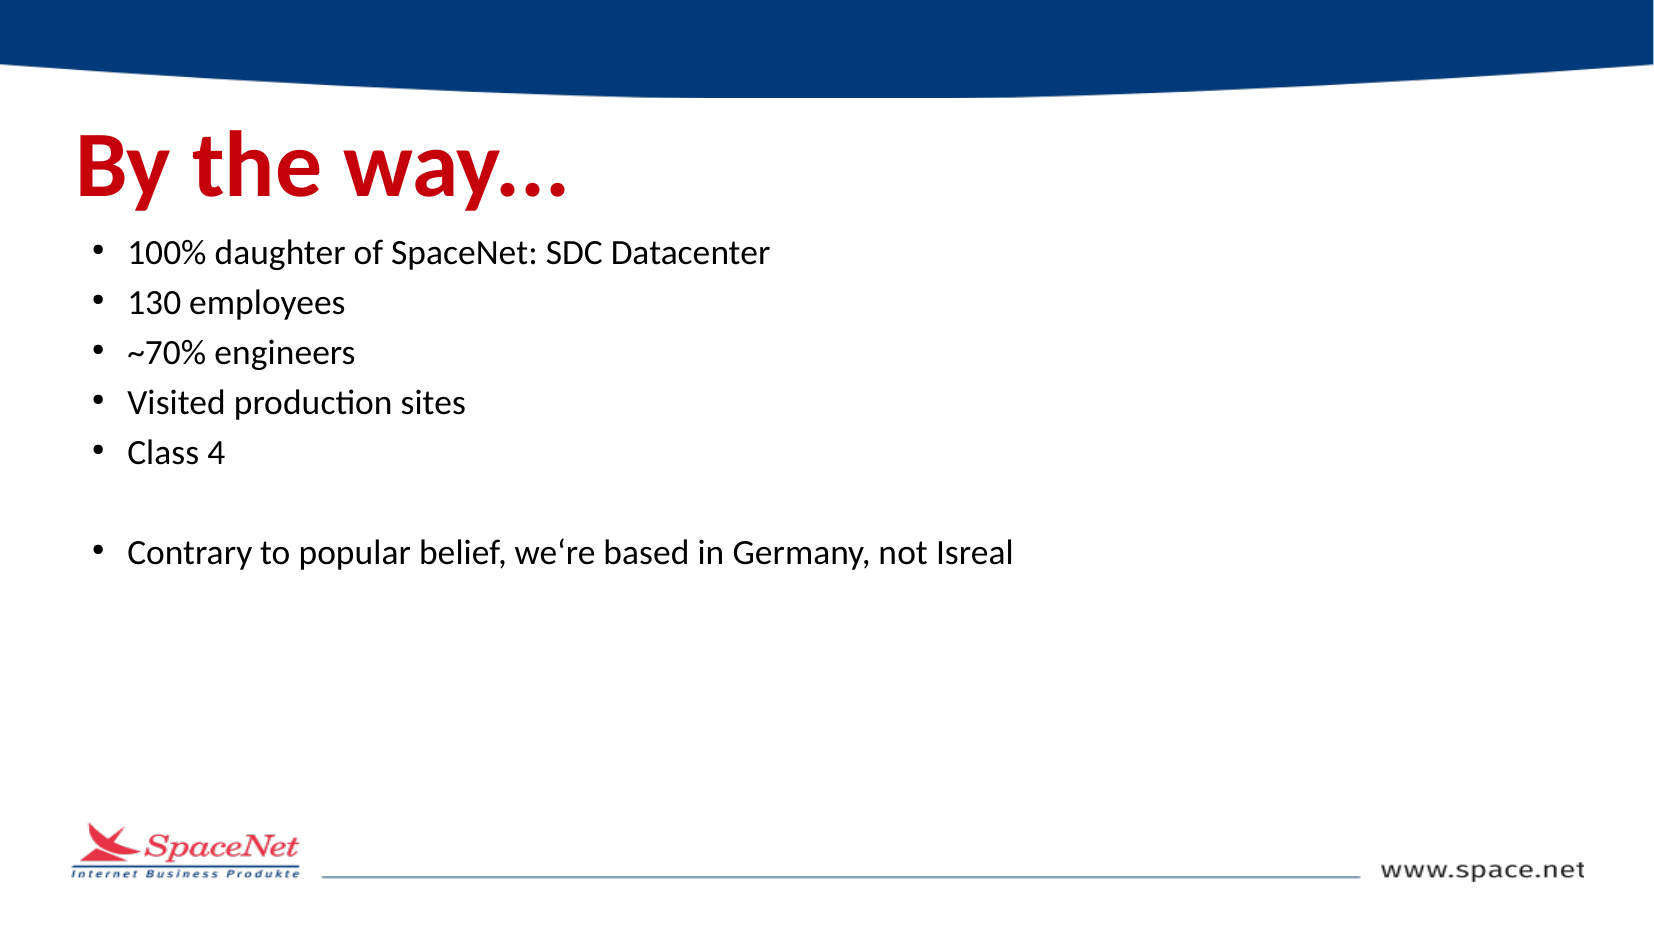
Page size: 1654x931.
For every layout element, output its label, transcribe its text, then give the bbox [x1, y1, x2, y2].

text_box 100% daughter of SpaceNet: SDC Datacenter 130 employees ~70% engineers Visited production sites Class 4 Contrary to popular belief, we‘re based in Germany, not Isreal [77, 214, 1576, 580]
text_box By the way... [60, 95, 944, 223]
